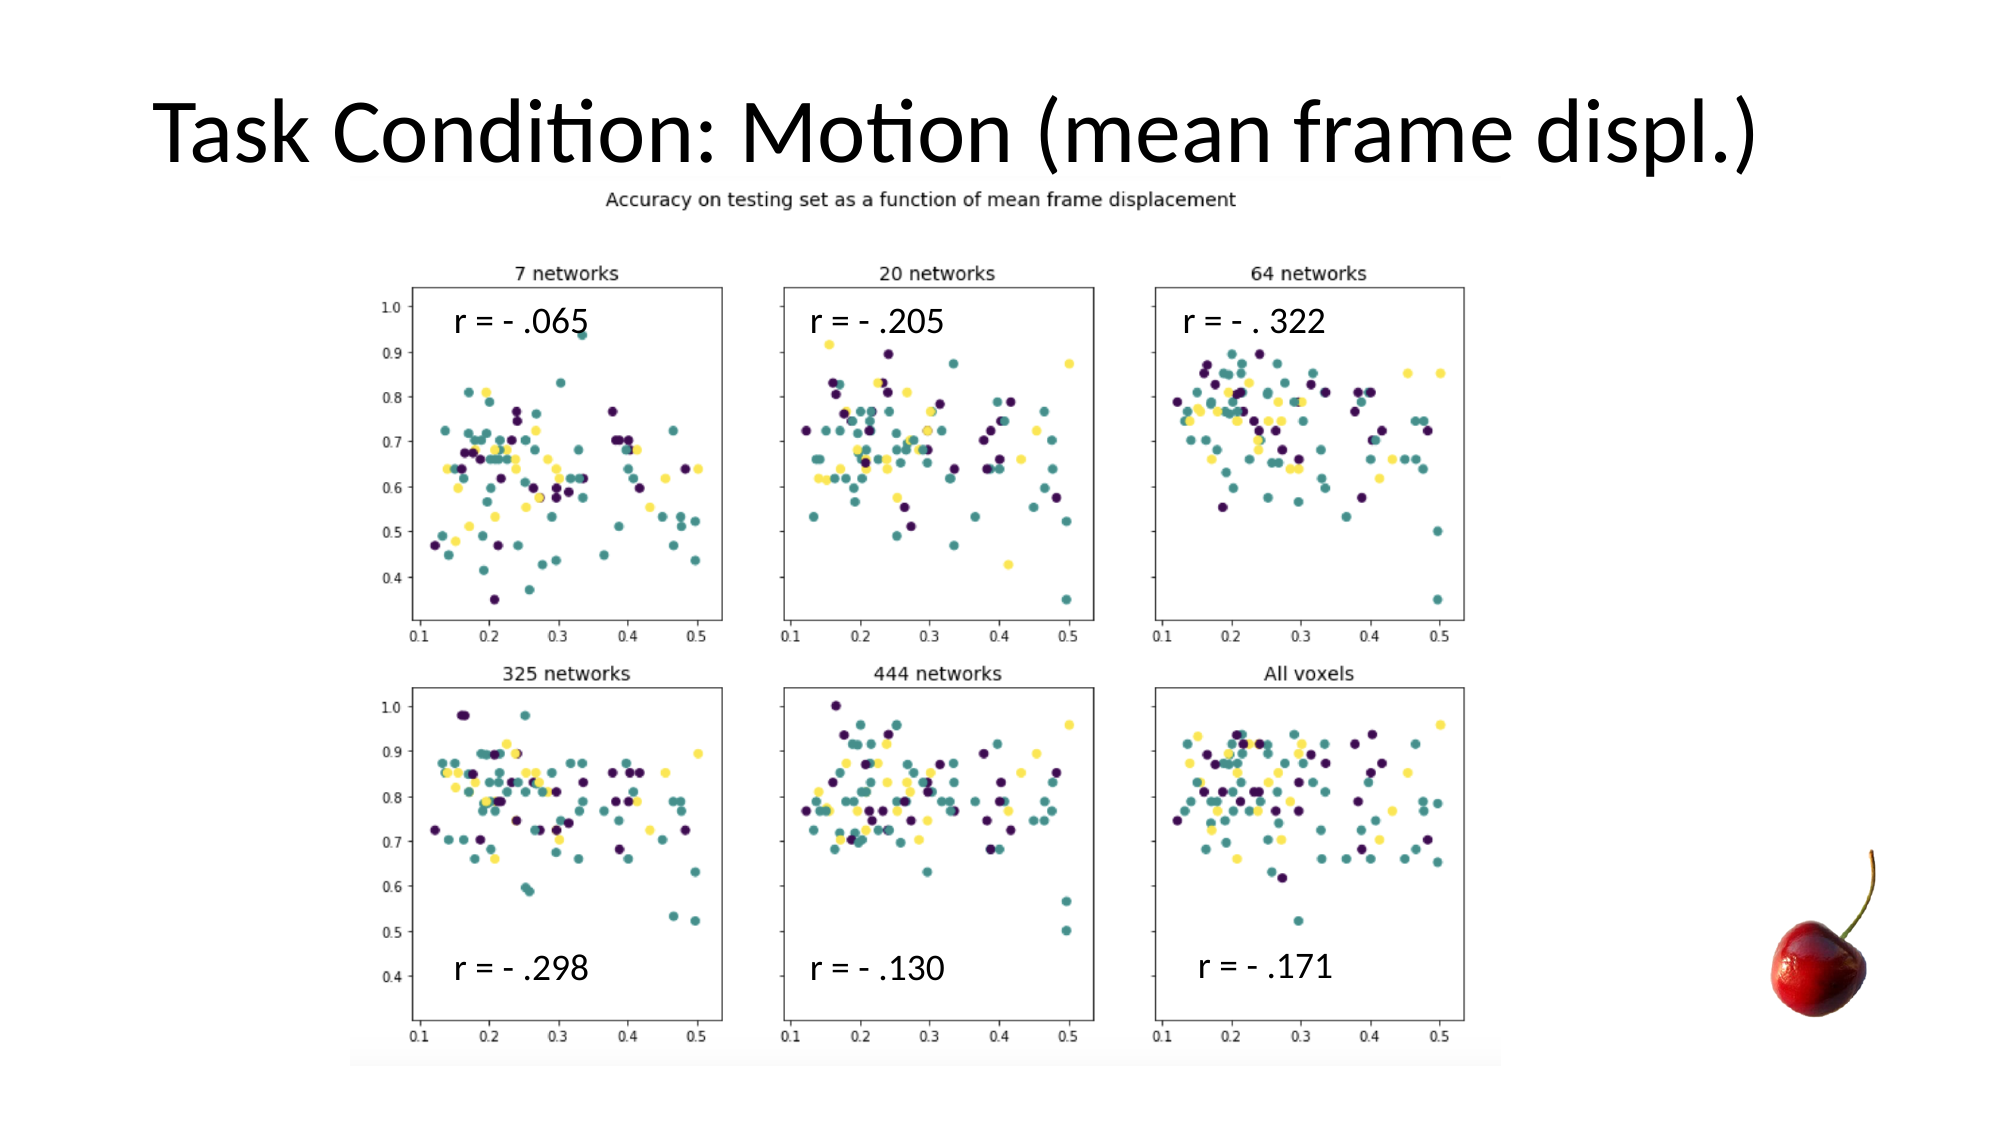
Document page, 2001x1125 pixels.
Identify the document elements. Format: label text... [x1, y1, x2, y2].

text_box r = - .130 [794, 935, 1000, 996]
text_box r = - .298 [438, 935, 644, 996]
picture [350, 243, 1501, 1066]
picture [1721, 830, 1927, 1036]
text_box r = - .171 [1182, 933, 1389, 994]
text_box r = - . 322 [1167, 288, 1373, 349]
text_box r = - .205 [794, 288, 1000, 349]
title Task Condition: Motion (mean frame displ.) [137, 24, 1863, 243]
text_box r = - .065 [438, 288, 644, 349]
